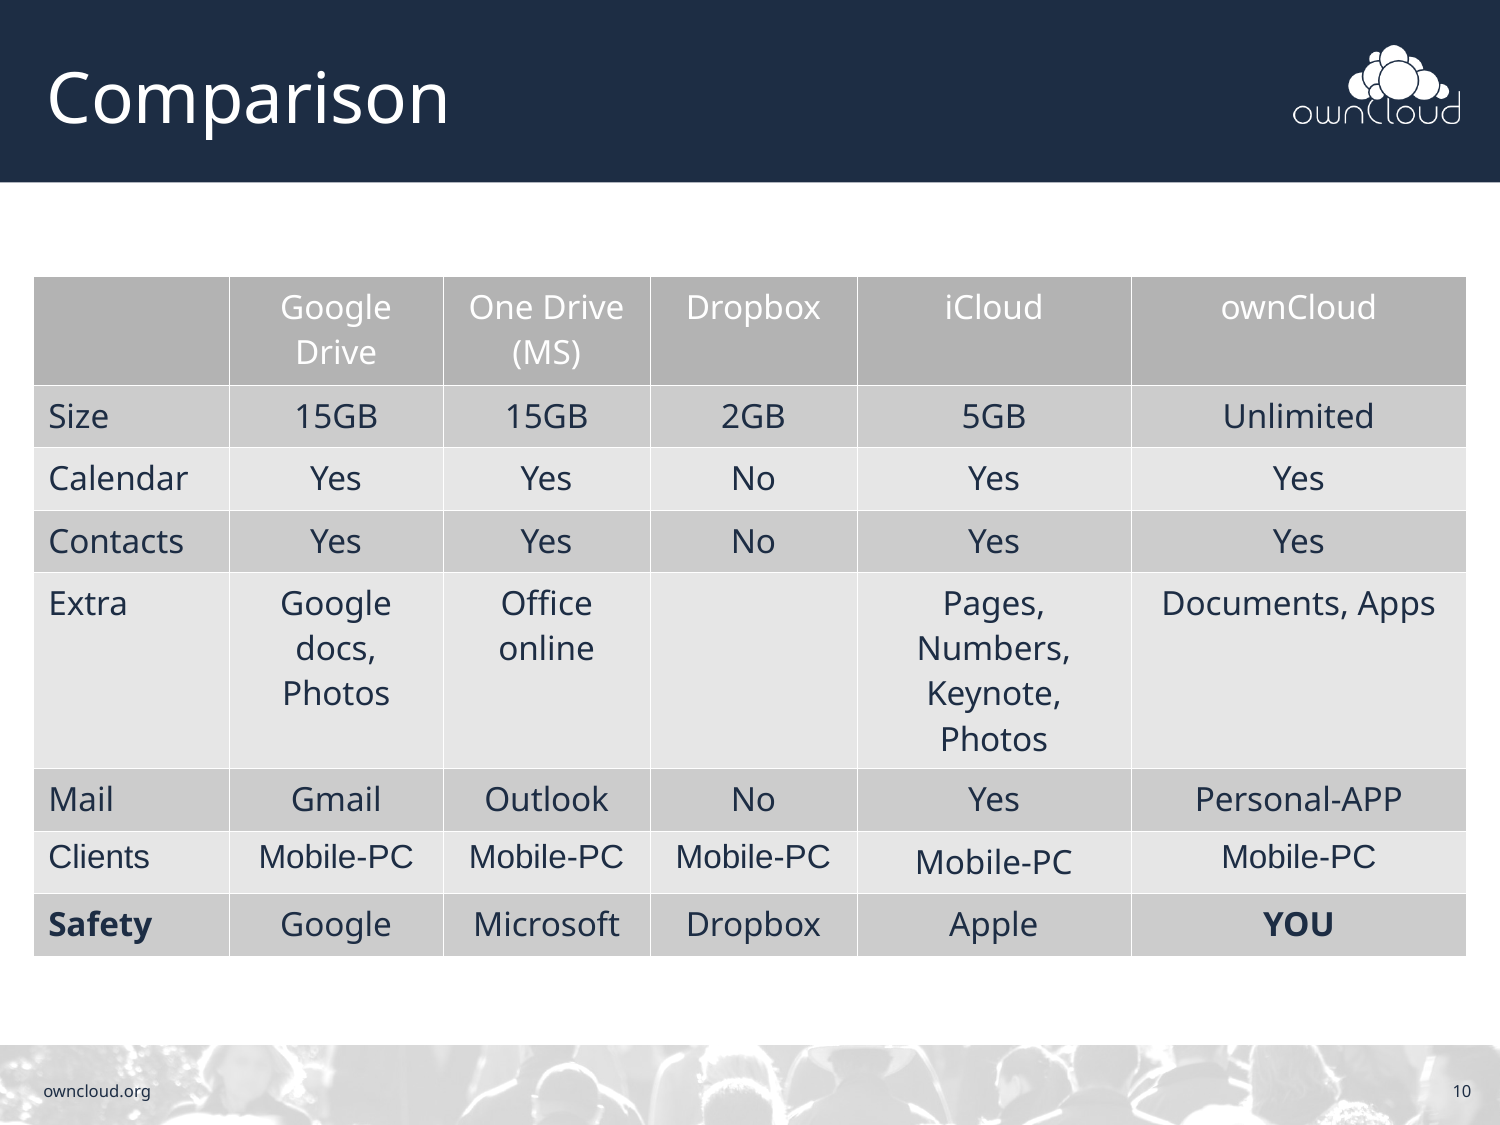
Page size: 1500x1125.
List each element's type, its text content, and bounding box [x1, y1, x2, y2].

table_cell Yes [444, 511, 650, 572]
table_cell Mobile-PC [651, 832, 857, 893]
table_cell Yes [1132, 511, 1466, 572]
table_cell Google docs, Photos [230, 573, 443, 768]
table_cell Safety [34, 894, 229, 956]
table_cell Yes [230, 448, 443, 510]
picture [1293, 45, 1460, 124]
table_cell Office online [444, 573, 650, 768]
table_cell Mobile-PC [230, 832, 443, 893]
table_cell Size [34, 386, 229, 447]
table_header Google Drive [230, 277, 443, 385]
table_cell No [651, 769, 857, 831]
table_cell Dropbox [651, 894, 857, 956]
table_cell No [651, 511, 857, 572]
table_cell Yes [858, 511, 1131, 572]
table_cell Calendar [34, 448, 229, 510]
table_header iCloud [858, 277, 1131, 385]
table_cell Yes [444, 448, 650, 510]
table_cell Mobile-PC [444, 832, 650, 893]
table_cell Apple [858, 894, 1131, 956]
table_header One Drive (MS) [444, 277, 650, 385]
table_cell Mobile-PC [1132, 832, 1466, 893]
table_cell Clients [34, 832, 229, 893]
table_cell Documents, Apps [1132, 573, 1466, 768]
table_header Dropbox [651, 277, 857, 385]
table_cell Extra [34, 573, 229, 768]
table_cell 15GB [230, 386, 443, 447]
picture [0, 1045, 1500, 1125]
table_cell Yes [858, 448, 1131, 510]
table_cell Personal-APP [1132, 769, 1466, 831]
table_cell Google [230, 894, 443, 956]
table_cell Contacts [34, 511, 229, 572]
table_cell Yes [230, 511, 443, 572]
table_cell Pages, Numbers, Keynote, Photos [858, 573, 1131, 768]
table_cell [651, 573, 857, 768]
table_cell Yes [1132, 448, 1466, 510]
table_cell Mail [34, 769, 229, 831]
table_cell 2GB [651, 386, 857, 447]
table_cell Yes [858, 769, 1131, 831]
table_cell Outlook [444, 769, 650, 831]
table_cell Mobile-PC [858, 832, 1131, 893]
table_cell No [651, 448, 857, 510]
table_cell Microsoft [444, 894, 650, 956]
table_header [34, 277, 229, 385]
table_cell YOU [1132, 894, 1466, 956]
table_header ownCloud [1132, 277, 1466, 385]
table_cell 5GB [858, 386, 1131, 447]
table_cell Gmail [230, 769, 443, 831]
table_cell Unlimited [1132, 386, 1466, 447]
table_cell 15GB [444, 386, 650, 447]
title Comparison [46, 5, 1258, 187]
